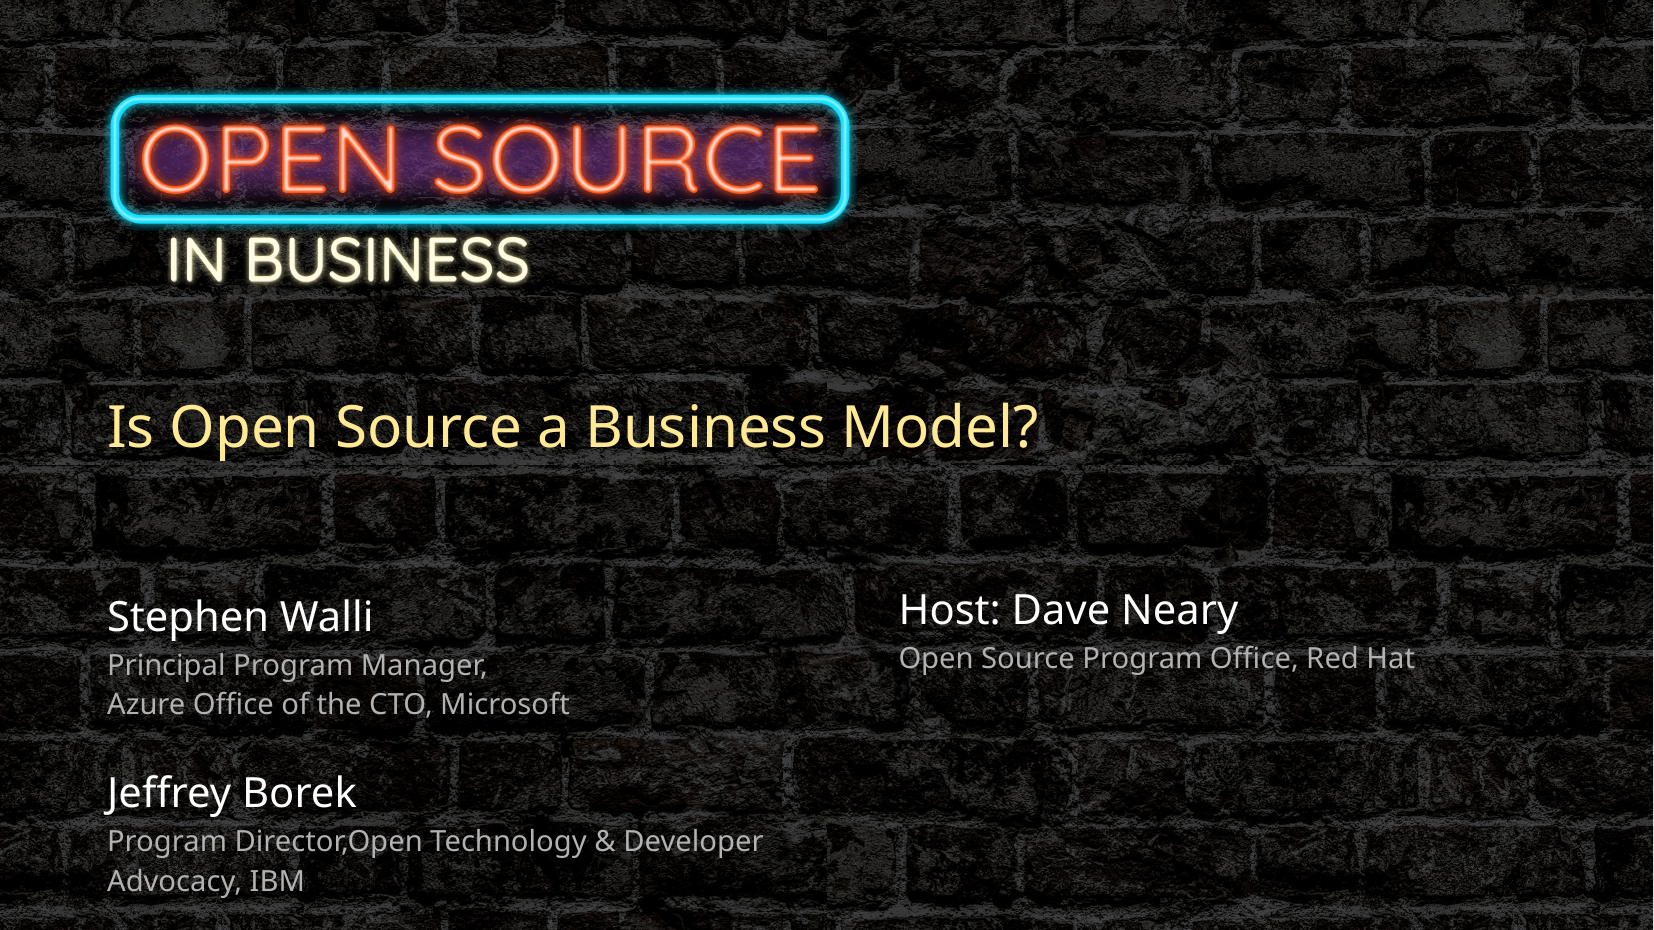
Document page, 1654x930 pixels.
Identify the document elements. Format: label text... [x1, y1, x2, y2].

picture [0, 0, 1654, 930]
subtitle Stephen Walli Principal Program Manager, Azure Office of the CTO, Microsoft Jeffrey Borek Program Director,Open Technology & Developer Advocacy, IBM [107, 587, 811, 900]
text_box Host: Dave Neary Open Source Program Office, Red Hat [898, 579, 1585, 885]
title Is Open Source a Business Model? [107, 385, 1546, 545]
